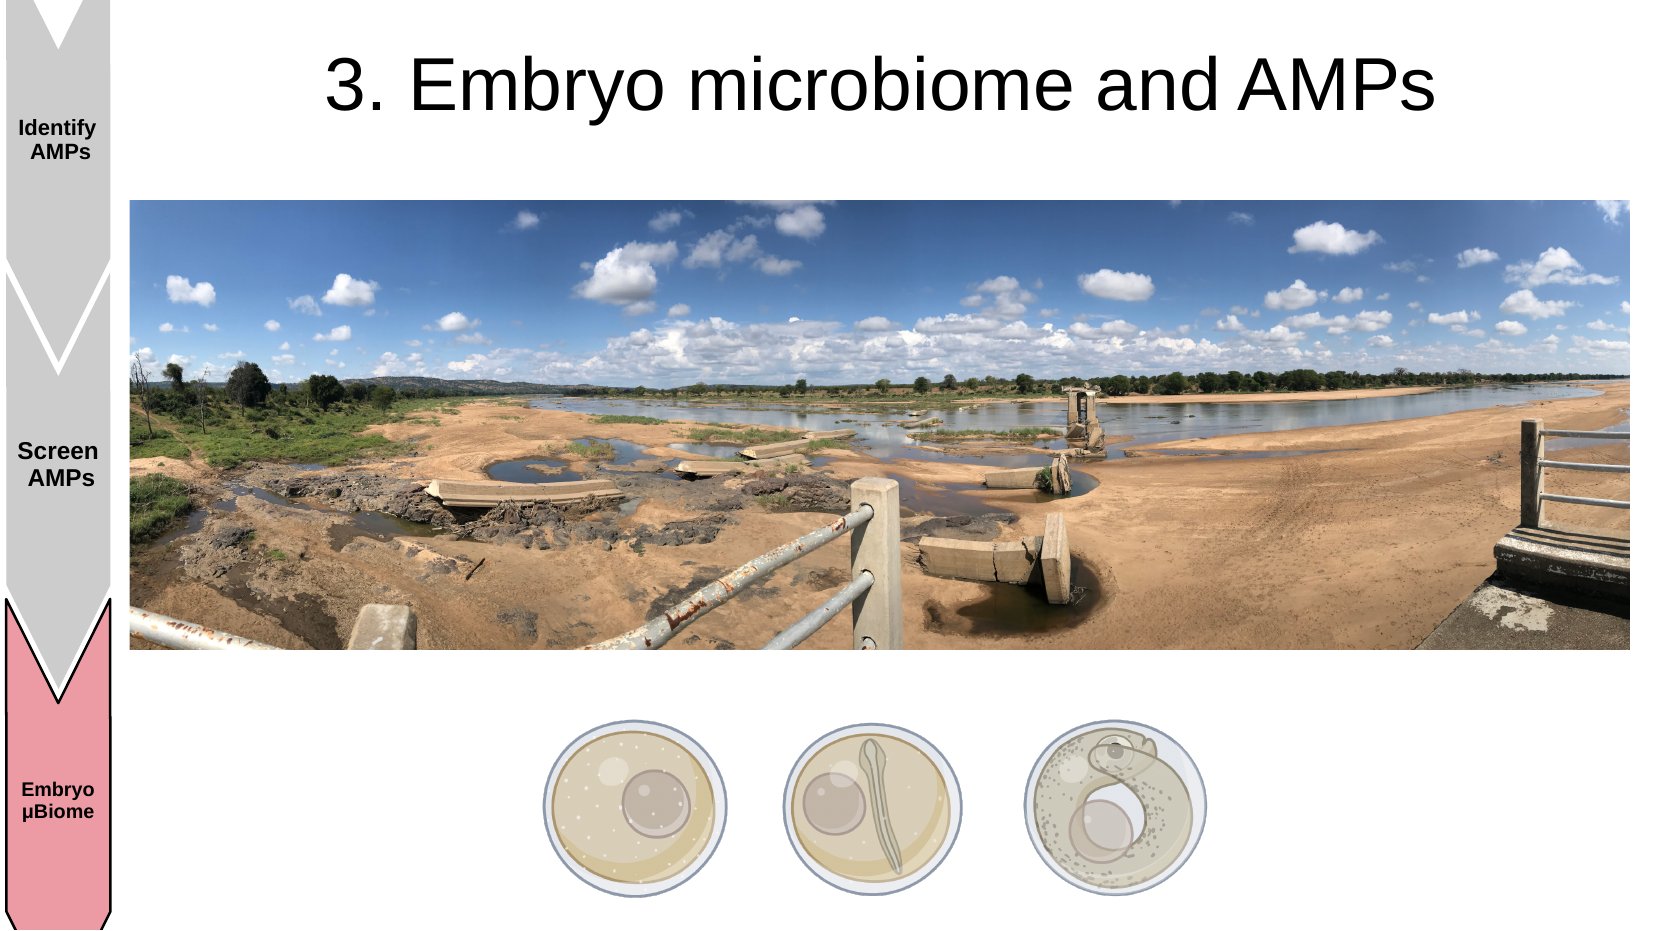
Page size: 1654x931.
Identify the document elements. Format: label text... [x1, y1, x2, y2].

picture [0, 0, 1630, 931]
text_box 3. Embryo microbiome and AMPs [310, 35, 1654, 135]
